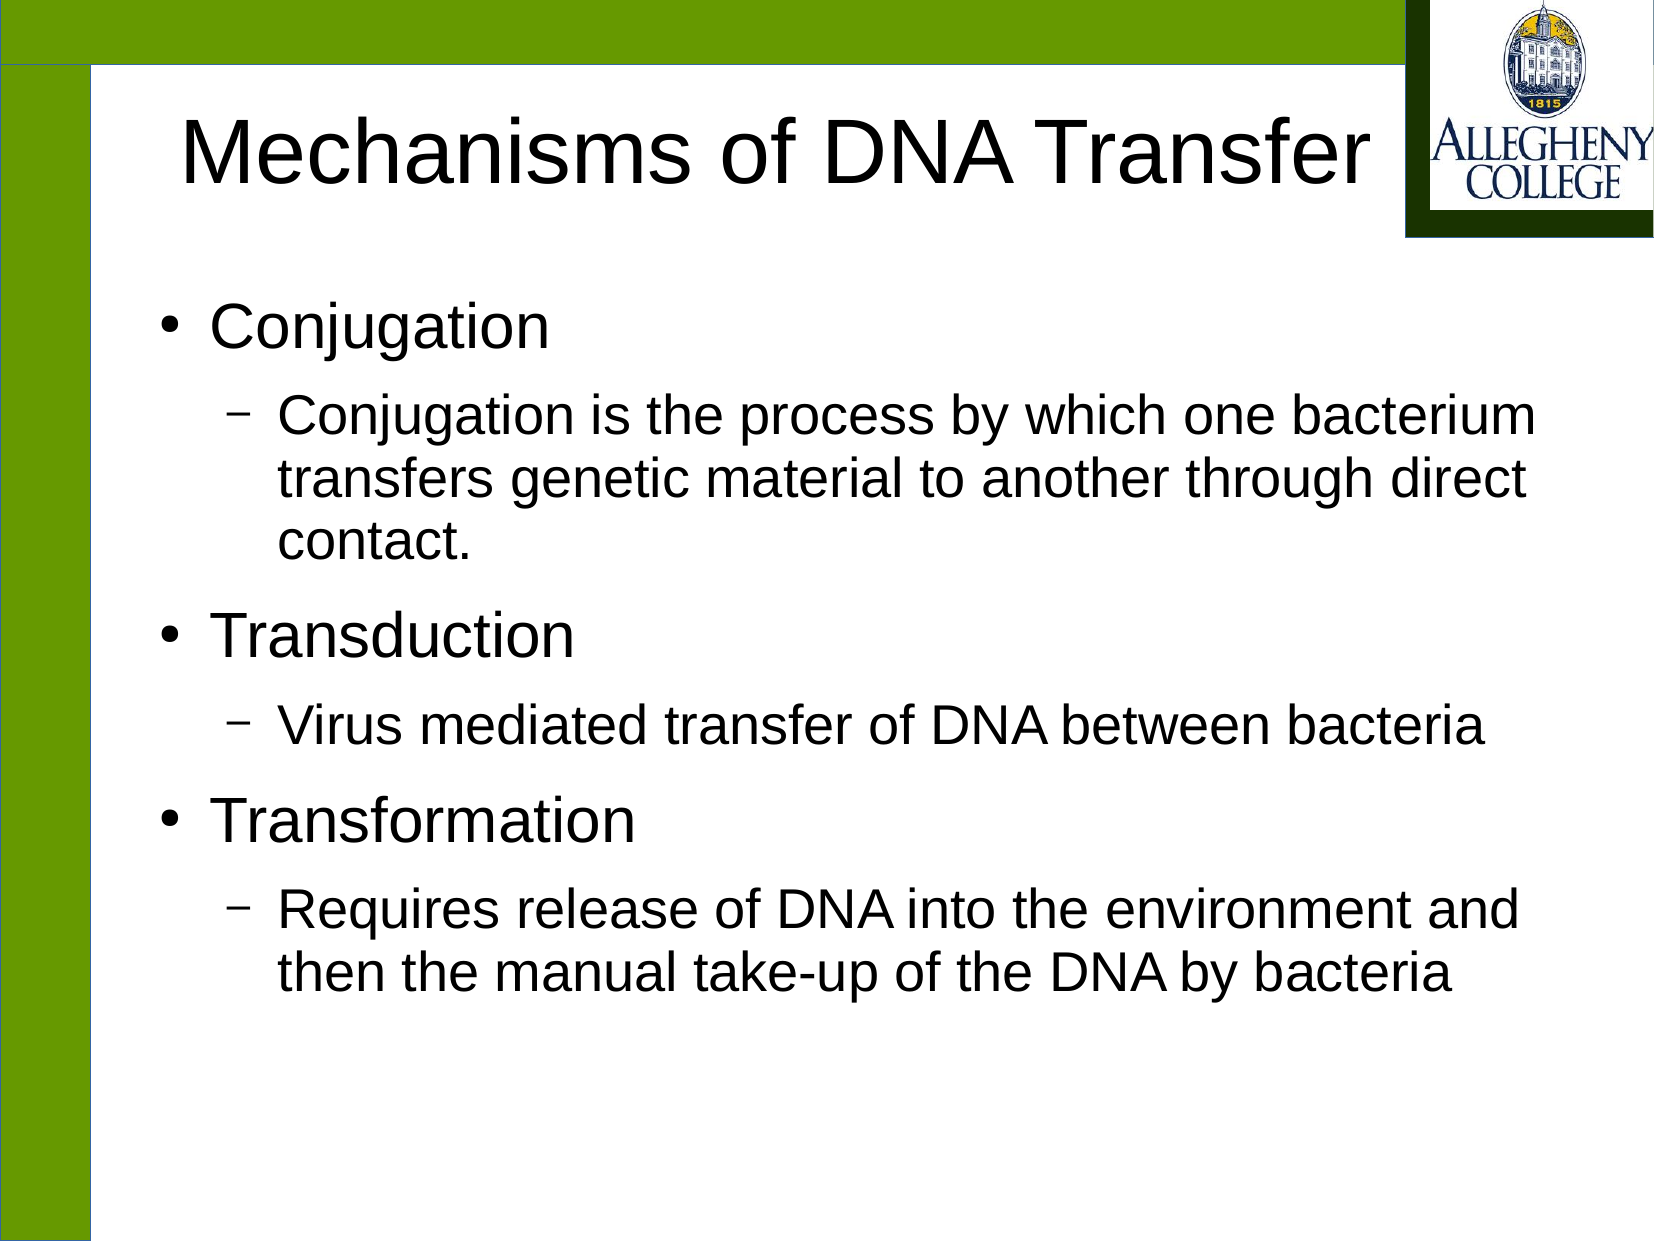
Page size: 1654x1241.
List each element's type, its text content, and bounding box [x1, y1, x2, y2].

picture [1430, 0, 1654, 210]
title Mechanisms of DNA Transfer [91, 65, 1478, 256]
list Conjugation Conjugation is the process by which one bacterium transfers genetic material to another through direct contact. Transduction Virus mediated transfer of DNA between bacteria Transformation Requires release of DNA into the environment and then the manual take-up of the DNA by bacteria [141, 290, 1630, 1010]
text_box [0, 0, 1654, 1241]
